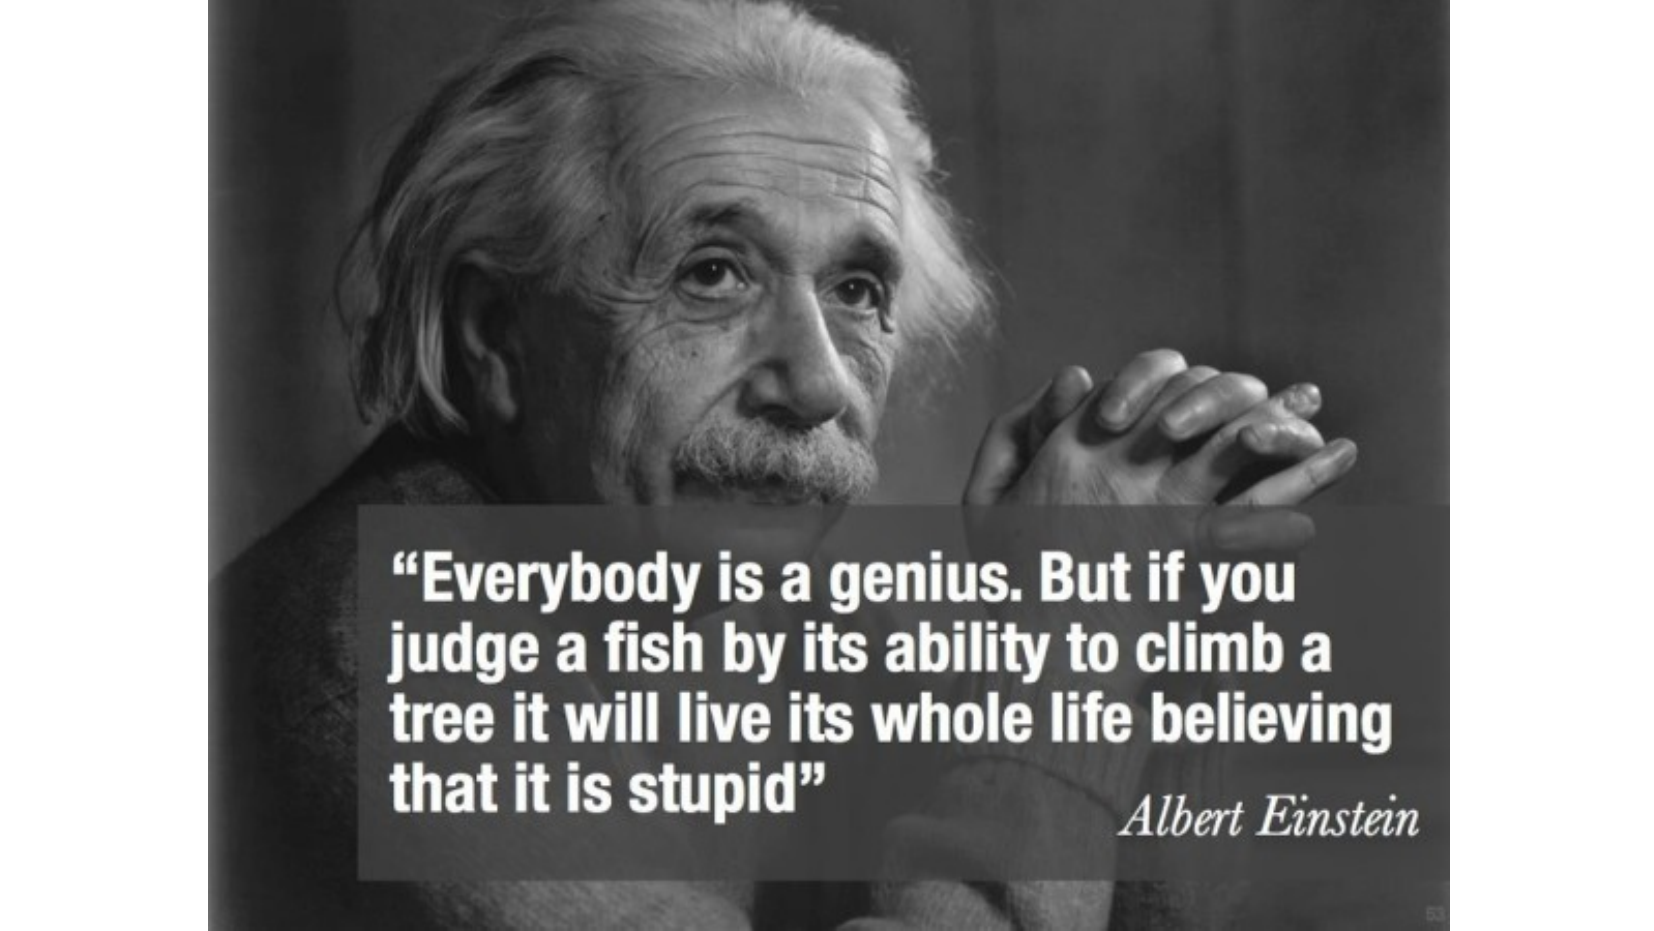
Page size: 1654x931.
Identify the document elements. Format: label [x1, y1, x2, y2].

picture [208, 0, 1450, 931]
